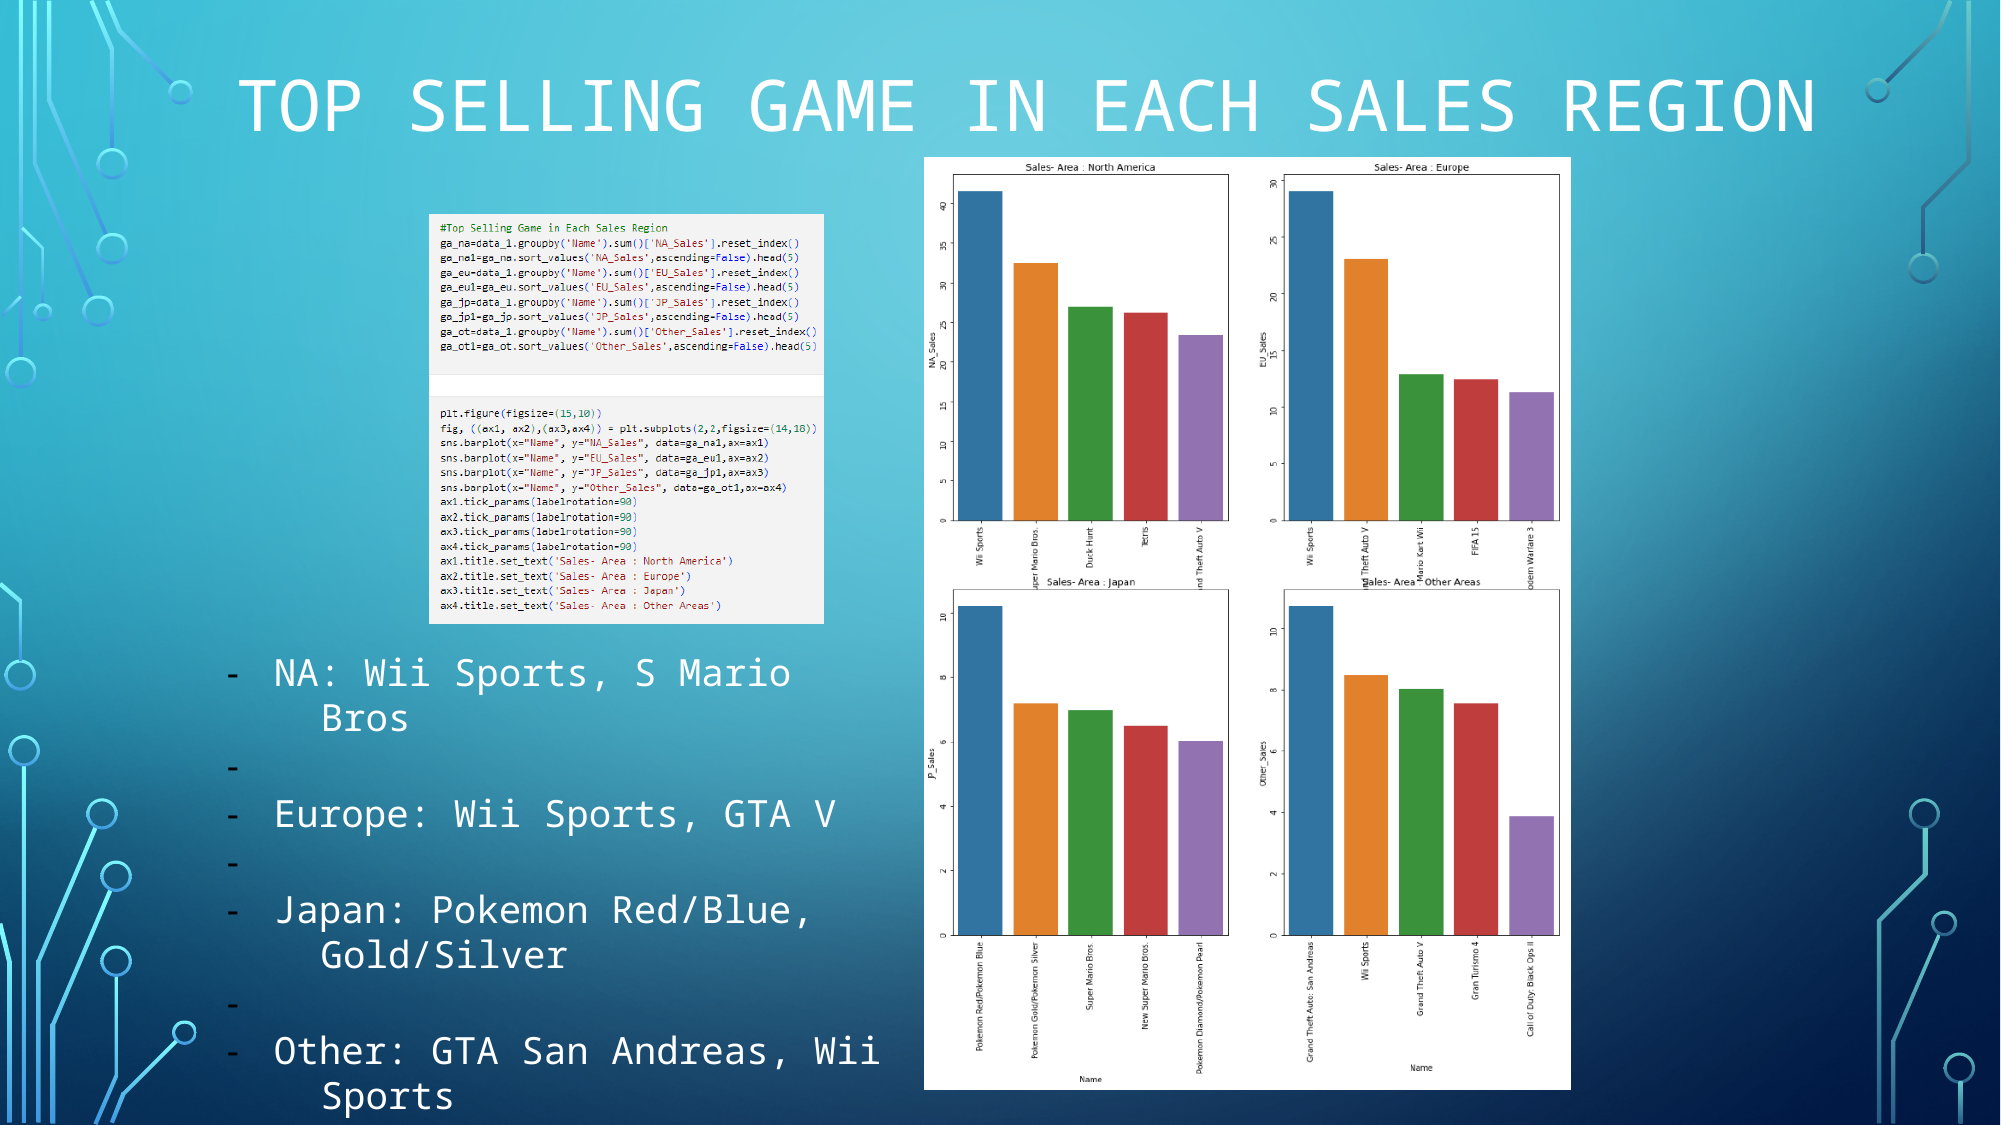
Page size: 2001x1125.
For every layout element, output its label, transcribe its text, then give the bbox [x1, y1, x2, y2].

picture [924, 157, 1571, 1090]
picture [429, 214, 824, 624]
text_box NA: Wii Sports, S Mario Bros Europe: Wii Sports, GTA V Japan: Pokemon Red/Blue, Gold/Silver Other: GTA San Andreas, Wii Sports [211, 641, 908, 1066]
title Top Selling Game in Each Sales Region [220, 29, 1847, 273]
